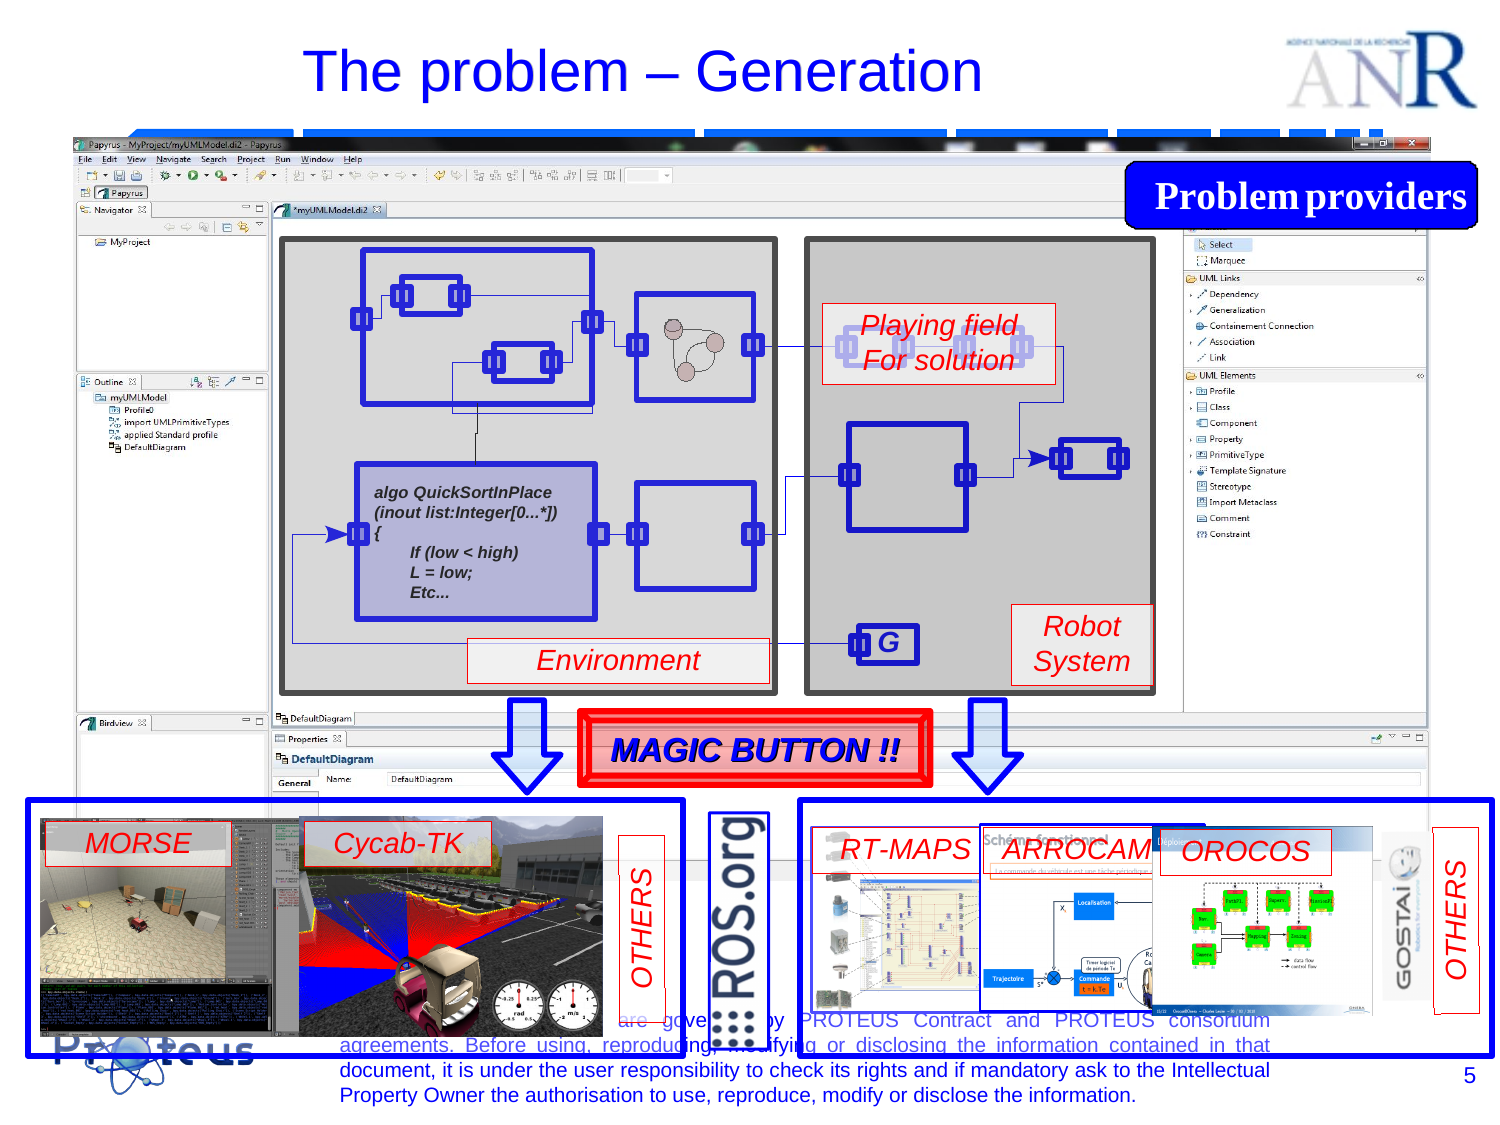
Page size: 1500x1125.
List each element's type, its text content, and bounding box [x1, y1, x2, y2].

picture [1381, 831, 1432, 1001]
text_box [954, 700, 1022, 793]
text_box [807, 238, 1154, 693]
text_box [800, 799, 1493, 1057]
text_box Robot System [1011, 604, 1154, 686]
text_box OTHERS [1432, 827, 1480, 1015]
picture [981, 826, 1373, 1016]
text_box MORSE [45, 821, 232, 867]
text_box Environment [467, 638, 770, 684]
text_box [1125, 161, 1478, 229]
picture [73, 137, 1431, 881]
text_box Problem [1141, 170, 1291, 218]
text_box OTHERS [618, 835, 666, 1023]
text_box providers [1291, 170, 1468, 218]
text_box [493, 700, 561, 793]
picture [35, 1056, 272, 1101]
text_box [281, 238, 776, 693]
text_box Playing field For solution [822, 303, 1056, 385]
text_box ARROCAM [983, 827, 1152, 874]
text_box MAGIC BUTTON !! [590, 721, 921, 775]
text_box Cycab-TK [304, 821, 492, 867]
picture [1281, 27, 1484, 115]
text_box RT-MAPS [812, 827, 979, 874]
picture [40, 816, 603, 1037]
picture [710, 814, 768, 1048]
title The problem – Generation [23, 11, 1264, 130]
text_box OROCOS [1160, 829, 1332, 876]
text_box [27, 799, 684, 1056]
text_box DataFlowPort and ServiceFlowPort to specify communications. [581, 711, 929, 721]
